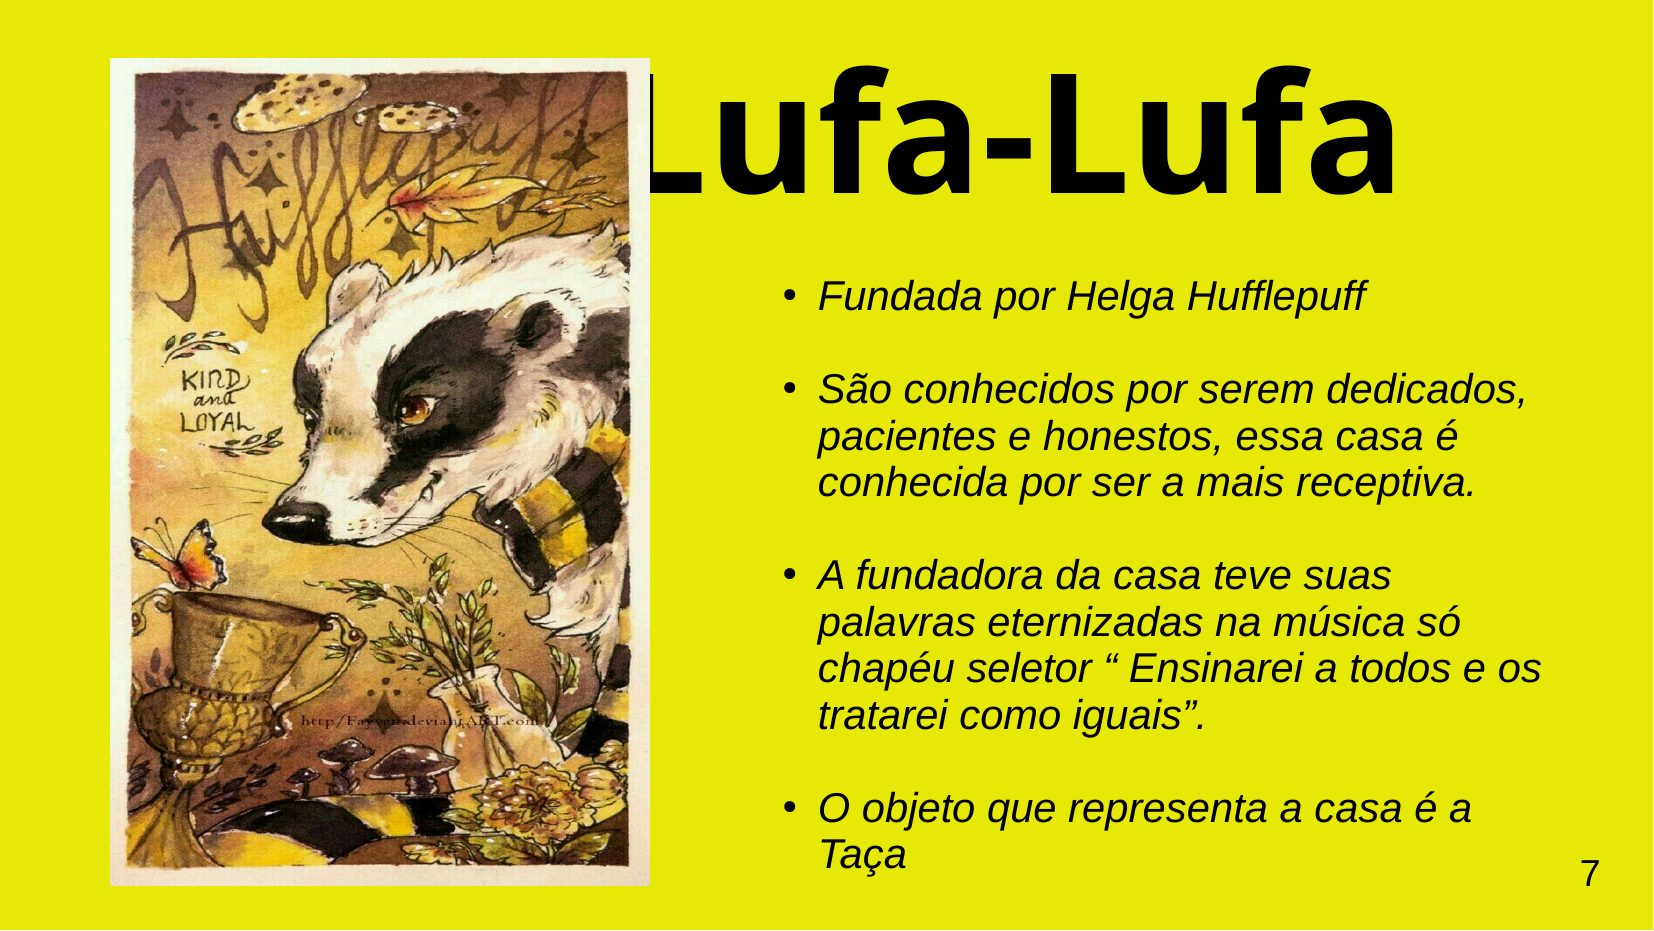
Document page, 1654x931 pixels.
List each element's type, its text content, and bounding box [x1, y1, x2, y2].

text_box Fundada por Helga Hufflepuff São conhecidos por serem dedicados, pacientes e honestos, essa casa é conhecida por ser a mais receptiva. A fundadora da casa teve suas palavras eternizadas na música só chapéu seletor “ Ensinarei a todos e os tratarei como iguais”. O objeto que representa a casa é a Taça [767, 265, 1565, 885]
text_box <número> [1564, 845, 1654, 916]
title Lufa-Lufa [265, 0, 1654, 275]
picture [110, 58, 650, 886]
